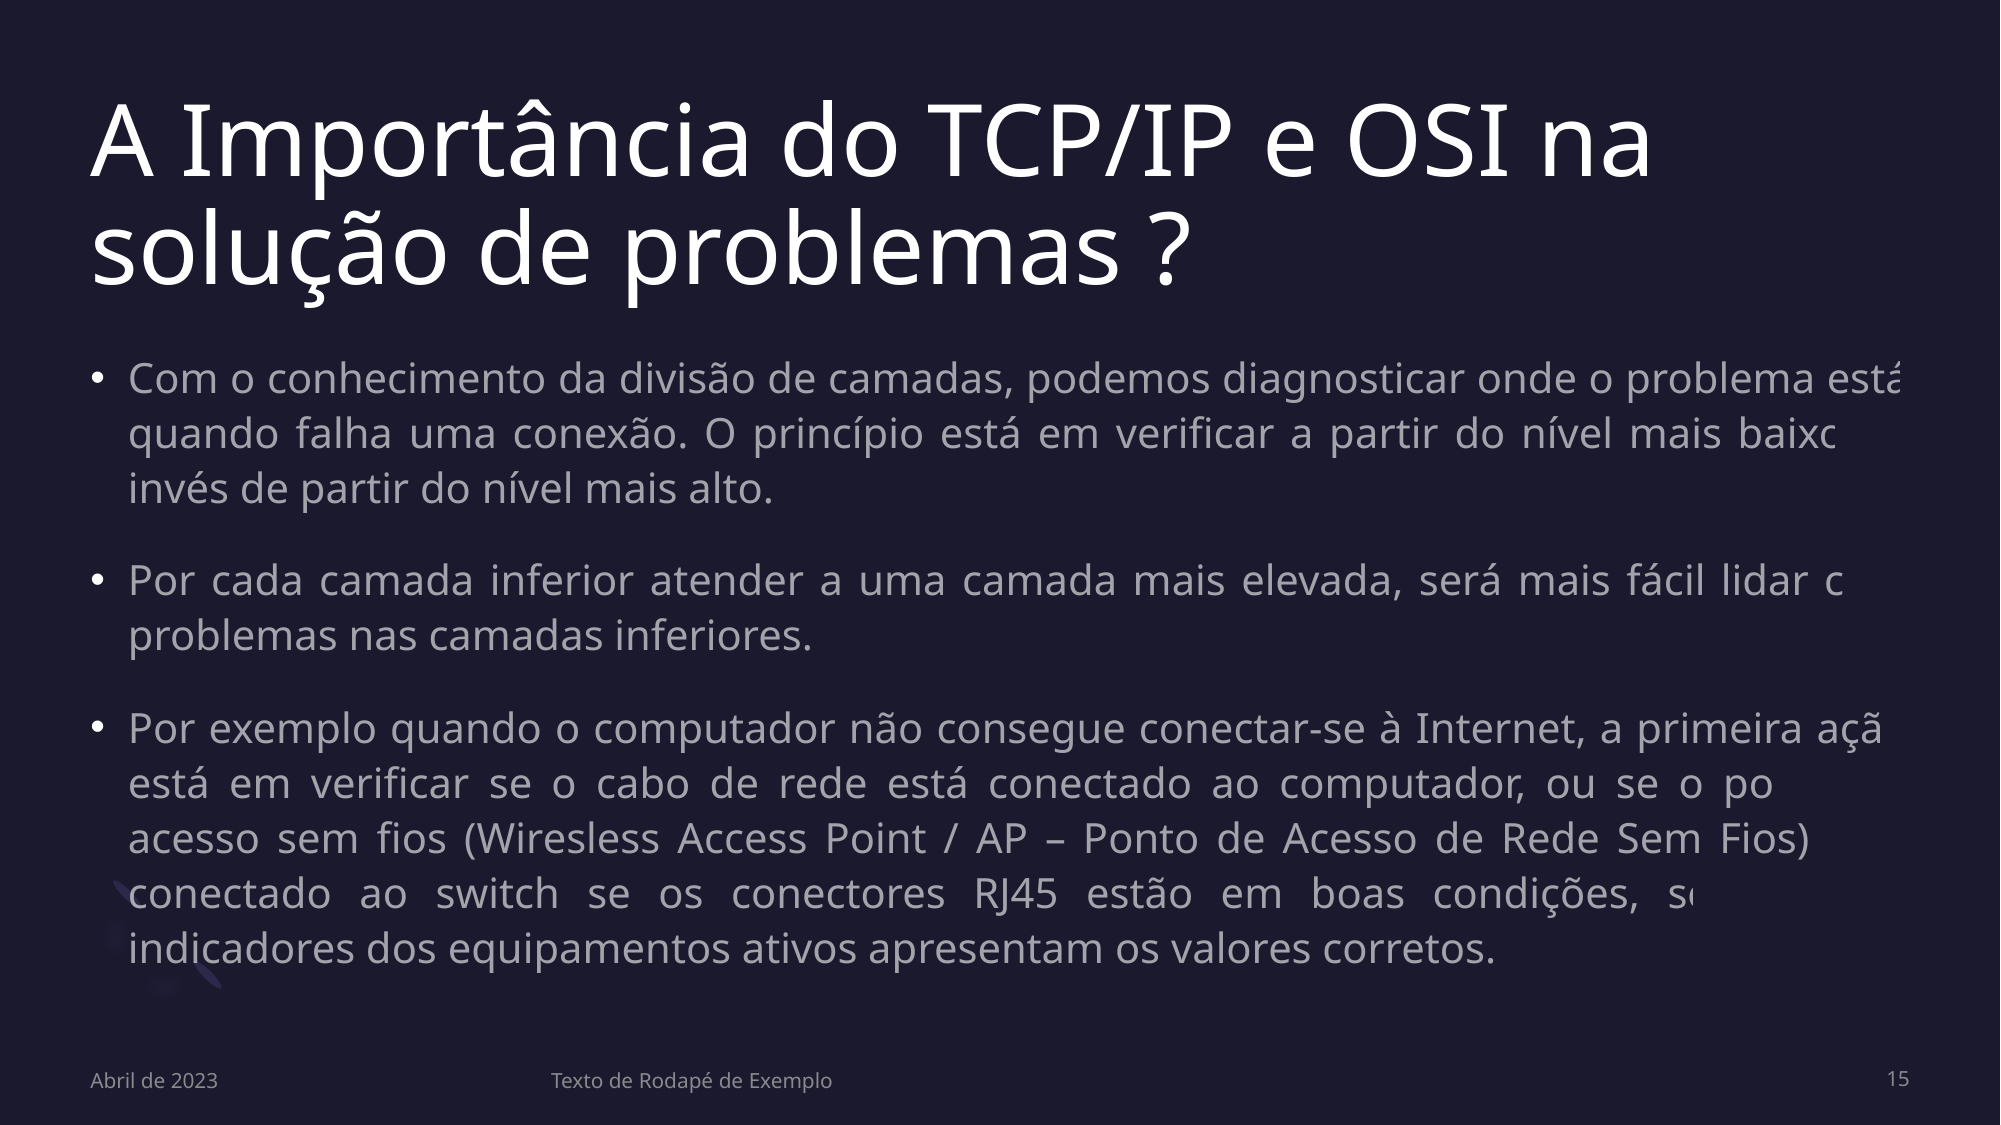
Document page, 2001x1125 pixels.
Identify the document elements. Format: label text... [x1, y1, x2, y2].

title A Importância do TCP/IP e OSI na solução de problemas ? [90, 90, 1910, 309]
slide_number <número> [1632, 1067, 1910, 1093]
slide_number Abril de 2023 [90, 1067, 522, 1093]
footer Texto de Rodapé de Exemplo [551, 1067, 1598, 1093]
list Com o conhecimento da divisão de camadas, podemos diagnosticar onde o problema está quando falha uma conexão. O princípio está em verificar a partir do nível mais baixo ao invés de partir do nível mais alto. Por cada camada inferior atender a uma camada mais elevada, será mais fácil lidar com problemas nas camadas inferiores. Por exemplo quando o computador não consegue conectar-se à Internet, a primeira ação está em verificar se o cabo de rede está conectado ao computador, ou se o ponto de acesso sem fios (Wiresless Access Point / AP – Ponto de Acesso de Rede Sem Fios) está conectado ao switch se os conectores RJ45 estão em boas condições, se as luzes indicadores dos equipamentos ativos apresentam os valores corretos. [90, 346, 1910, 1000]
